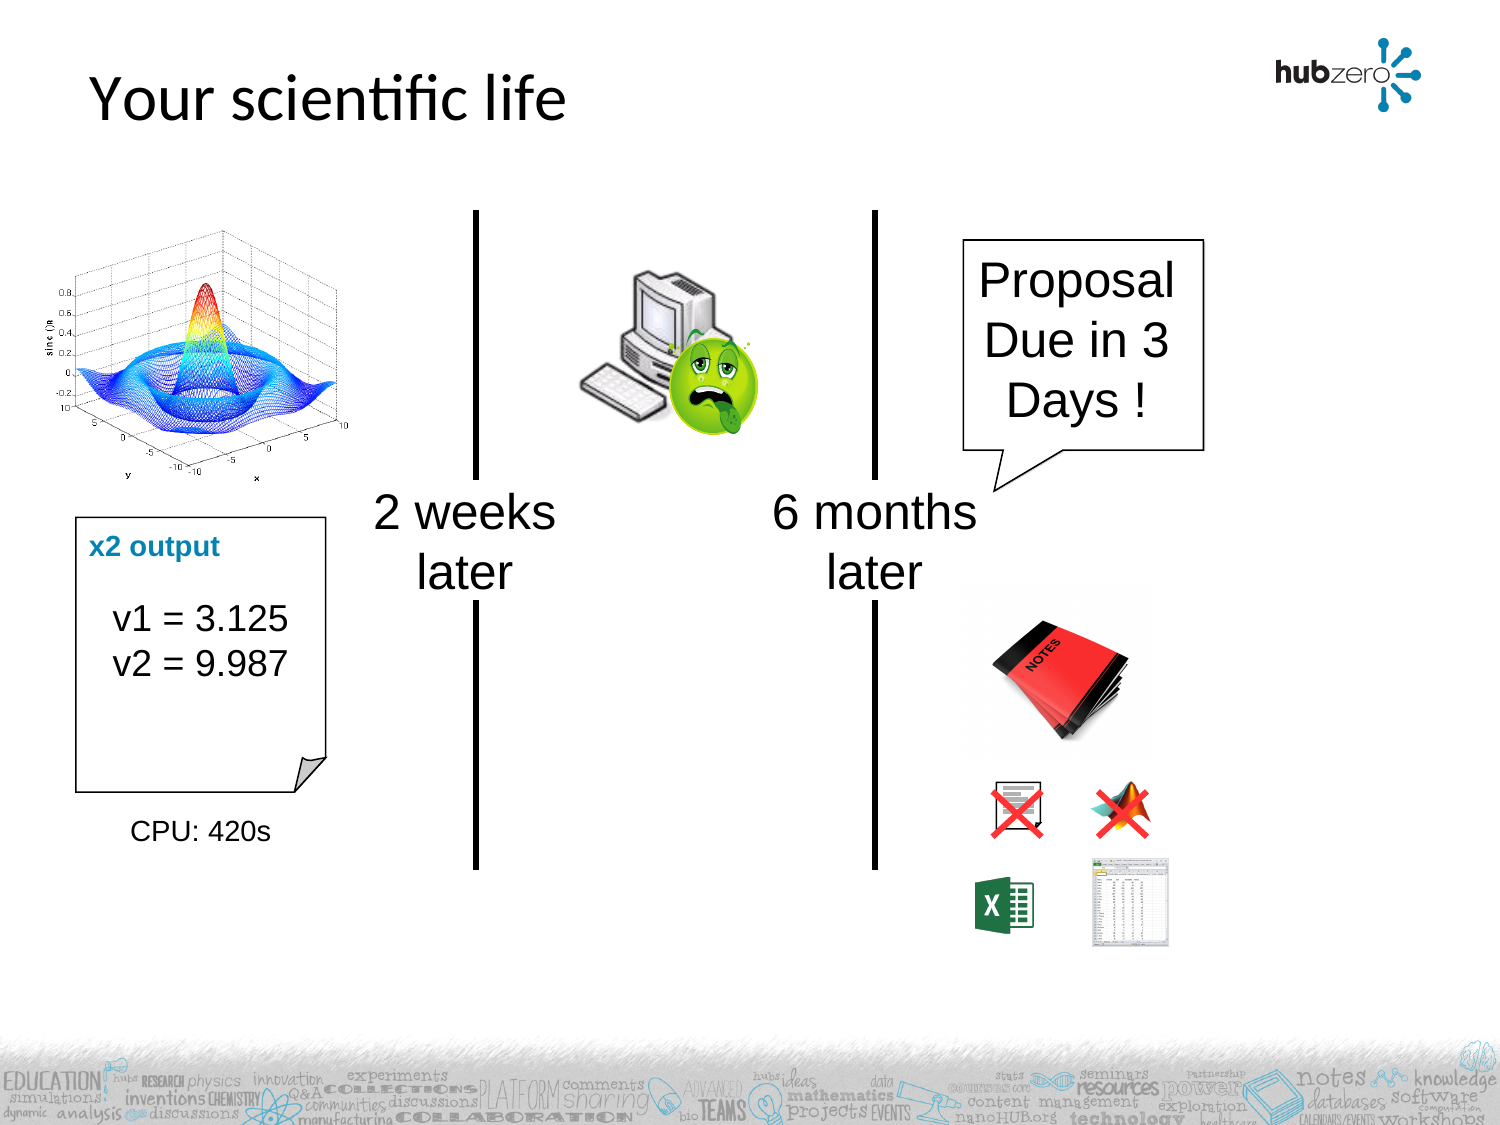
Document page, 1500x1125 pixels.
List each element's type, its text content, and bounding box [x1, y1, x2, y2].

picture [0, 1034, 1500, 1125]
picture [1111, 819, 1134, 830]
text_box [1023, 797, 1041, 827]
text_box v1 = 3.125 v2 = 9.987 [75, 517, 326, 793]
picture [962, 584, 1157, 766]
picture [975, 877, 1034, 934]
picture [1272, 35, 1424, 44]
text_box [996, 800, 1011, 828]
title Your scientific life [75, 44, 1426, 144]
text_box 2 weeks later [358, 471, 572, 607]
text_box 6 months later [757, 471, 993, 607]
text_box [1007, 820, 1027, 829]
picture [31, 209, 368, 497]
text_box x2 output [74, 519, 236, 570]
text_box CPU: 420s [115, 804, 287, 856]
picture [1090, 781, 1151, 830]
text_box Proposal Due in 3 Days ! [963, 239, 1204, 492]
picture [576, 255, 759, 436]
picture [1092, 858, 1169, 947]
text_box [996, 782, 1041, 798]
